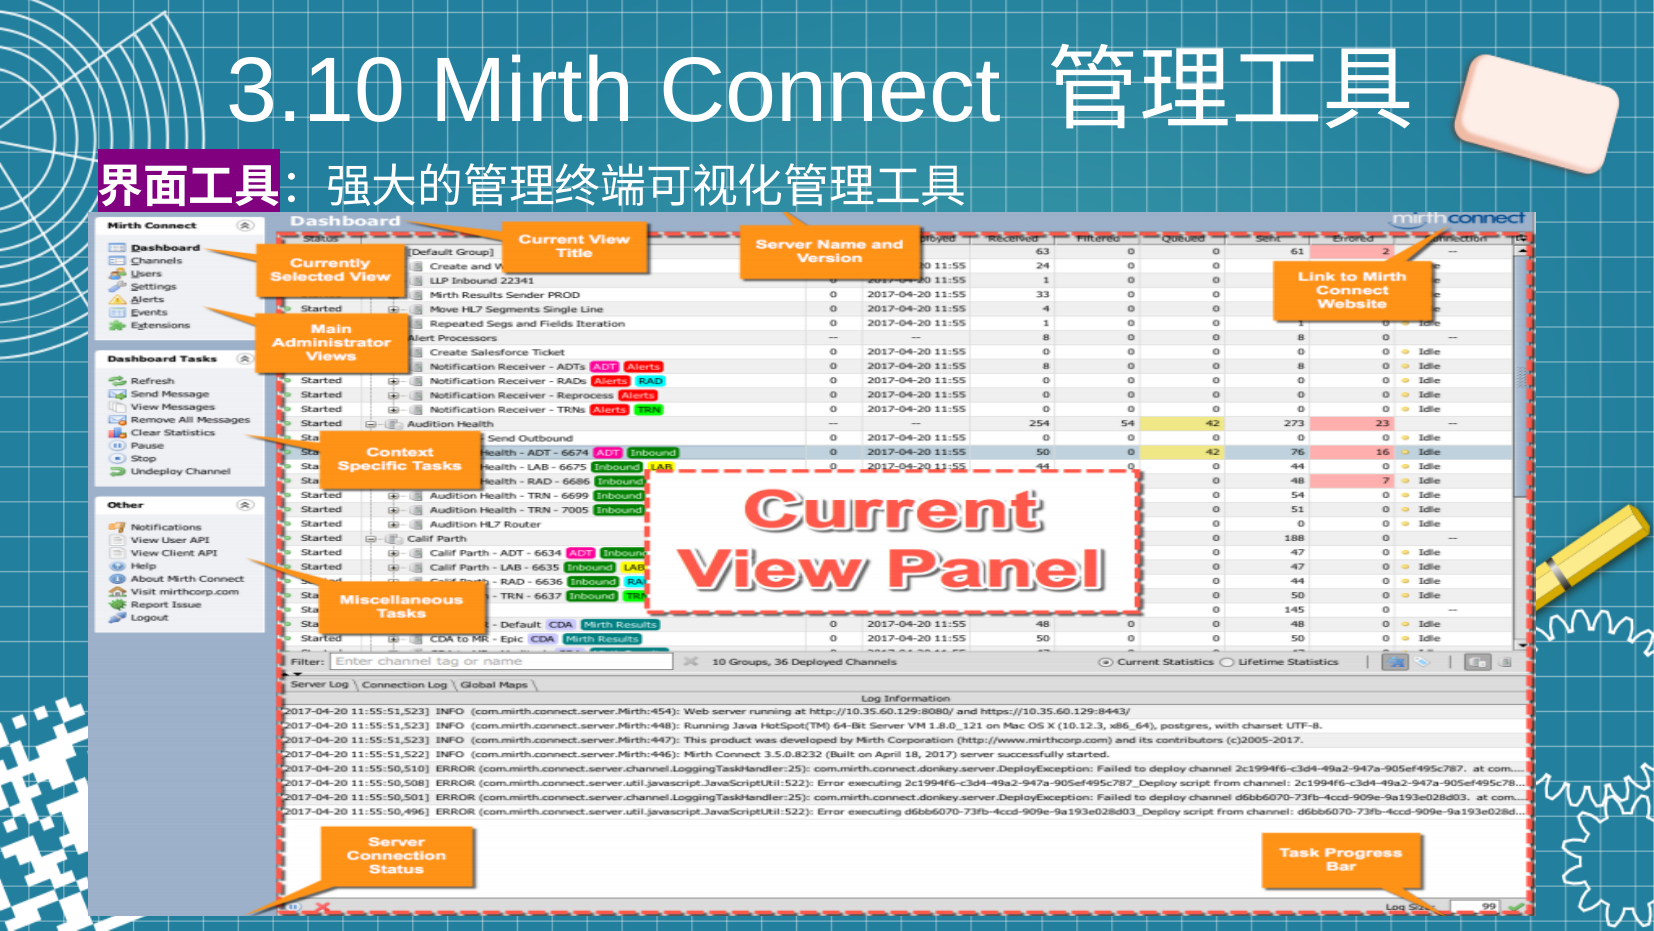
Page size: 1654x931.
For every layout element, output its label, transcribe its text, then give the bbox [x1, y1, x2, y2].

picture [0, 0, 1654, 931]
title 3.10 Mirth Connect 管理工具 [76, 29, 1565, 133]
text_box 界面工具：强大的管理终端可视化管理工具 [82, 141, 1595, 213]
